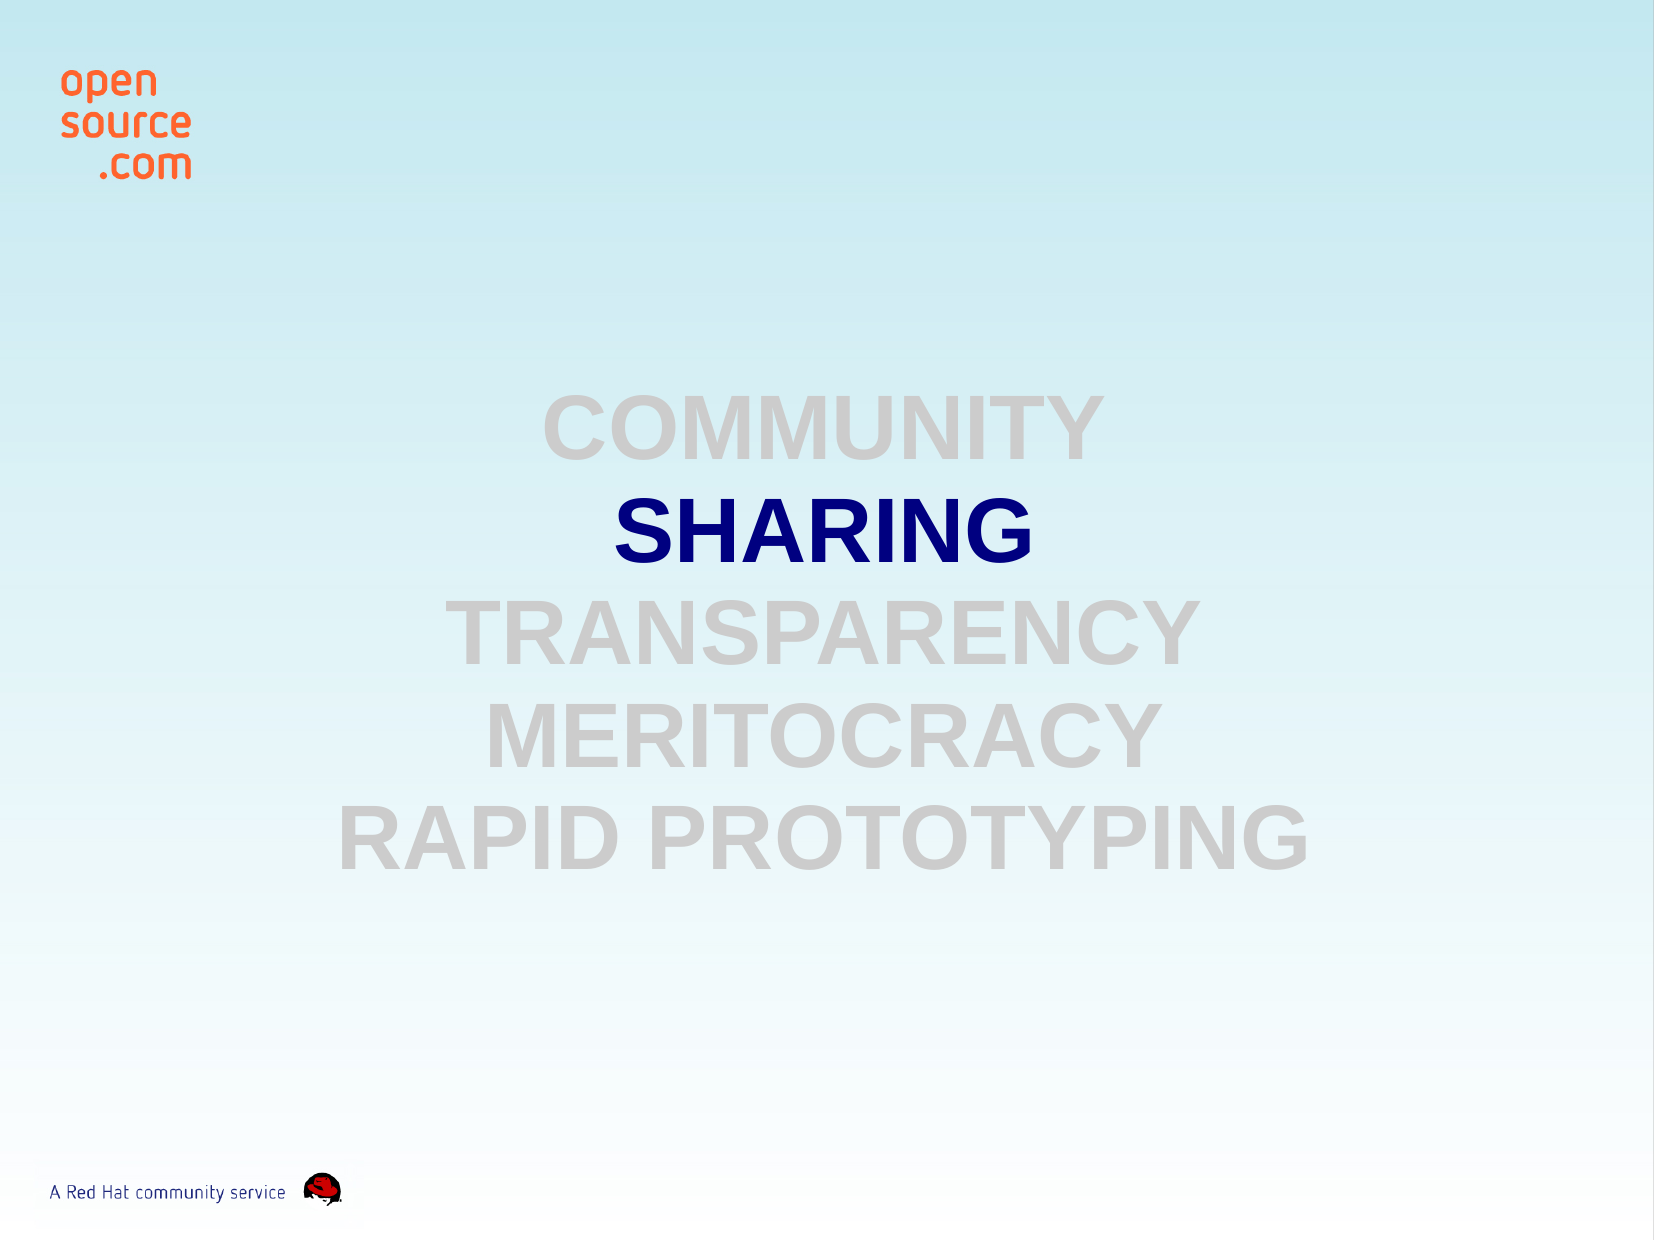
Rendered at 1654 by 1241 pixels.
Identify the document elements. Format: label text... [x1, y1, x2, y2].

text_box COMMUNITY SHARING TRANSPARENCY MERITOCRACY RAPID PROTOTYPING [80, 103, 1569, 1163]
picture [0, 0, 1654, 1241]
